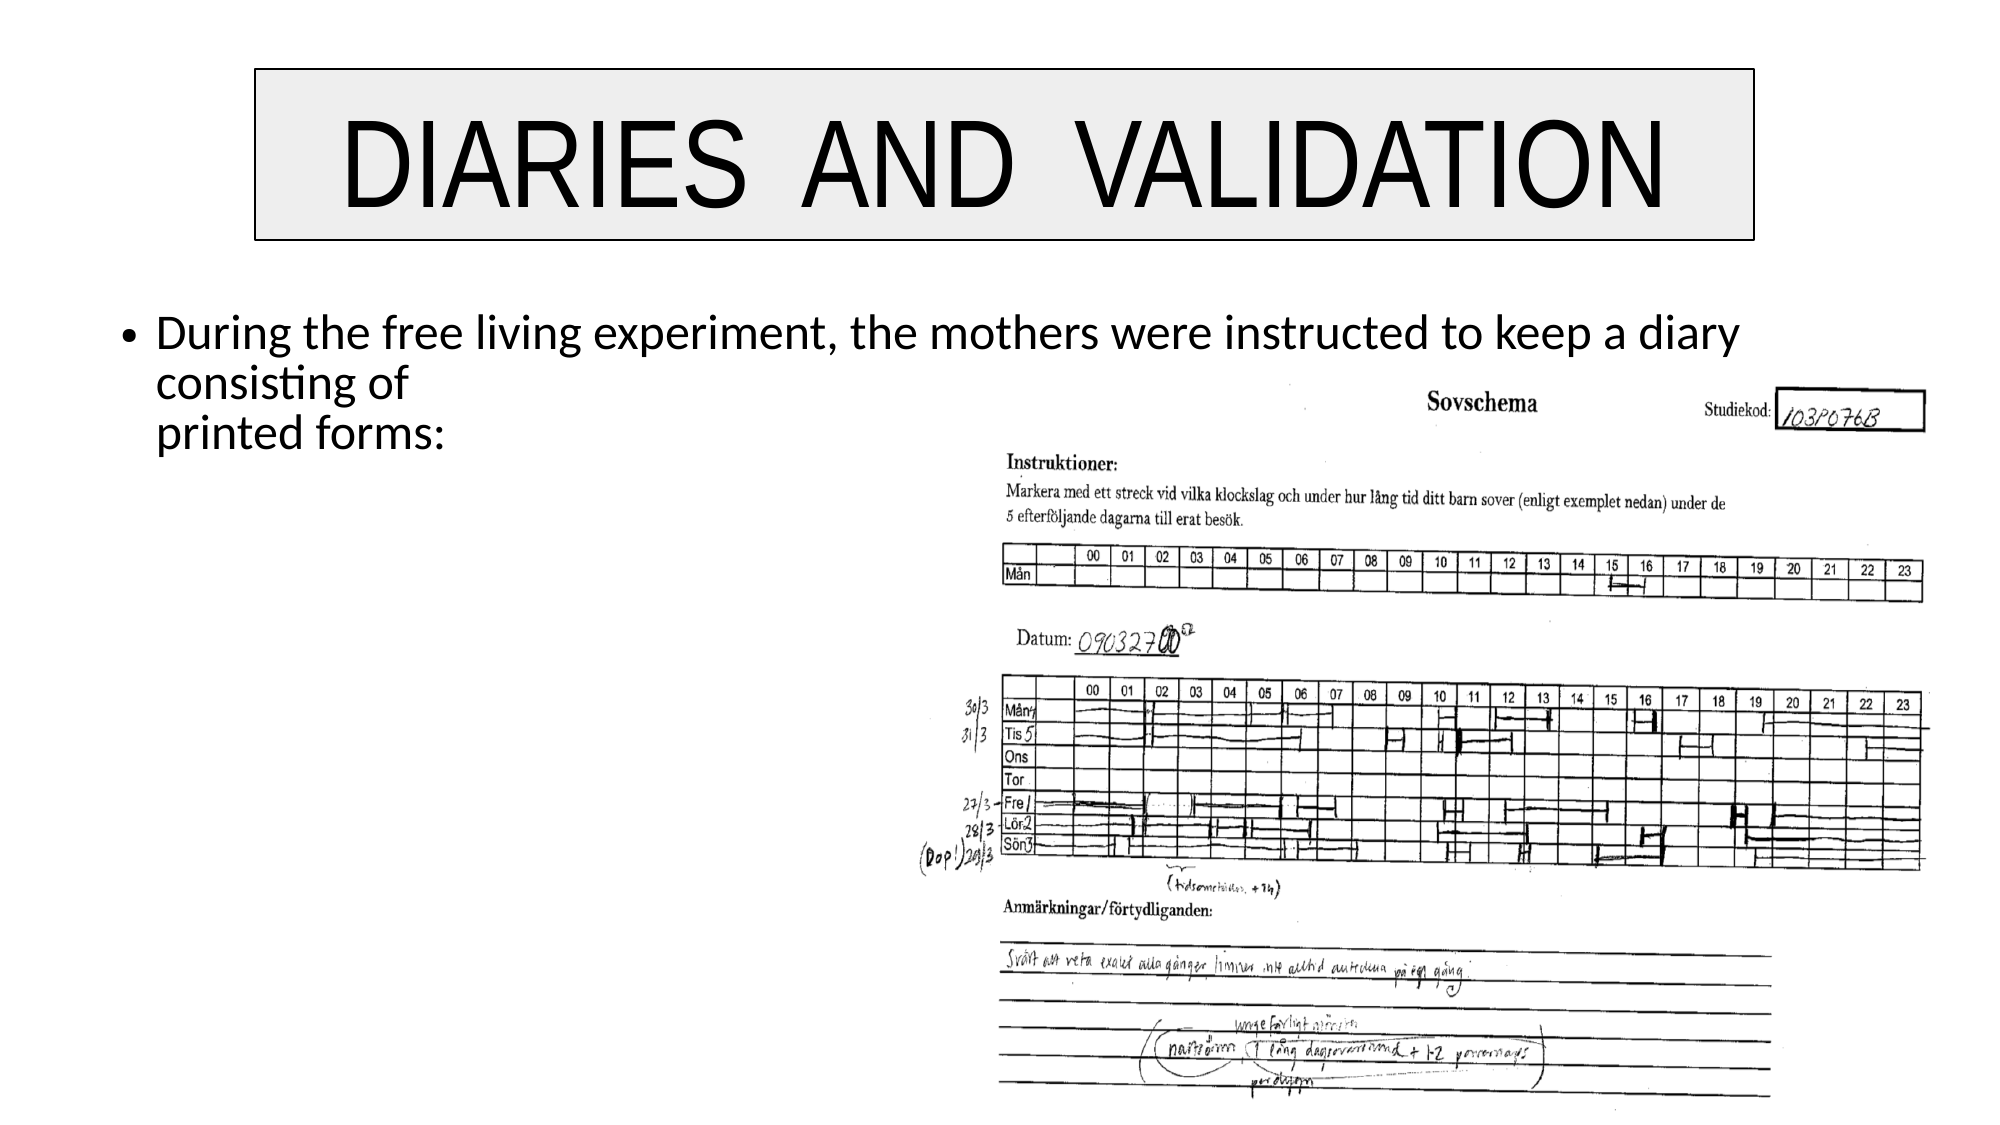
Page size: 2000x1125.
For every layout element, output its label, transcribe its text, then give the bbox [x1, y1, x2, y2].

text_box During the free living experiment, the mothers were instructed to keep a diary consisting of printed forms: [34, 304, 1936, 1010]
text_box DIARIES AND VALIDATION [254, 69, 1755, 240]
picture [917, 374, 1938, 1113]
